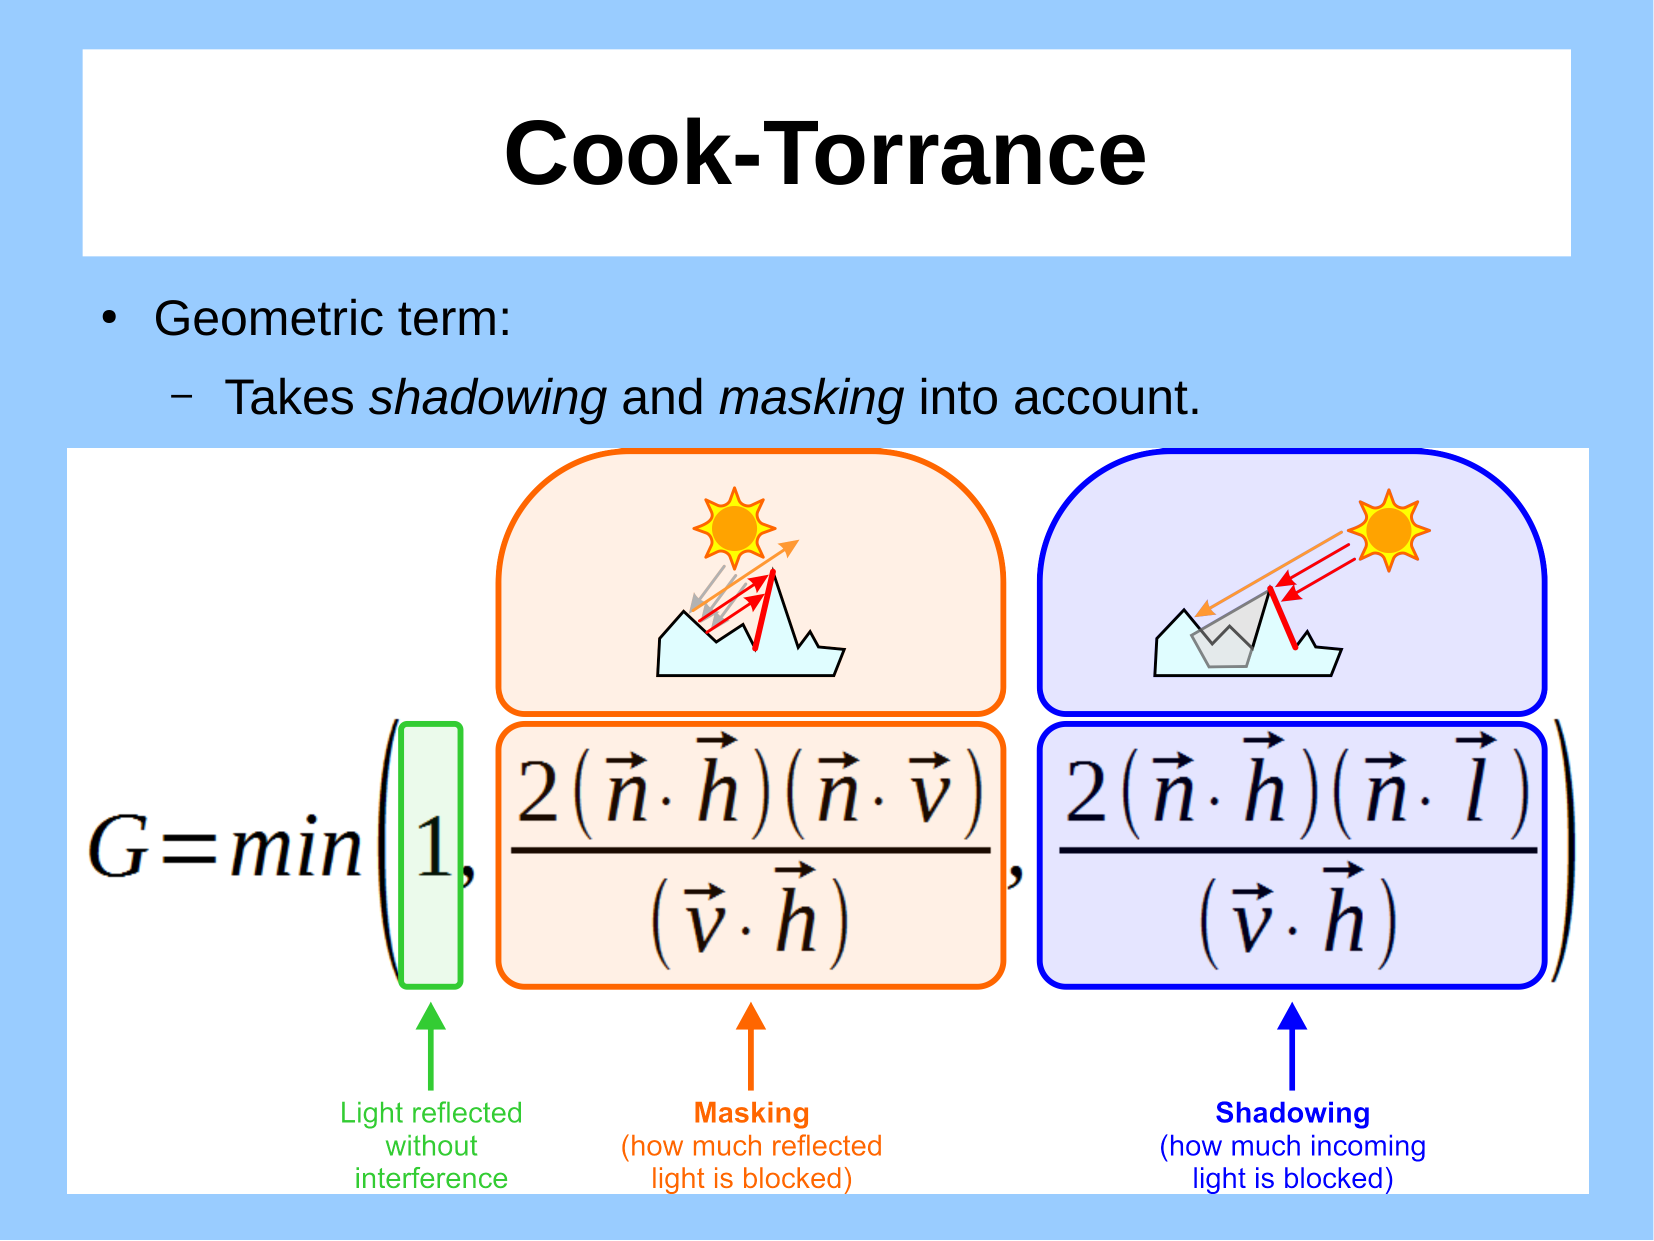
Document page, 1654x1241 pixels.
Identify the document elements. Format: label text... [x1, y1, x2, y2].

title Cook-Torrance [82, 49, 1571, 257]
picture [67, 448, 1589, 1194]
list Geometric term: Takes shadowing and masking into account. [82, 290, 1571, 448]
